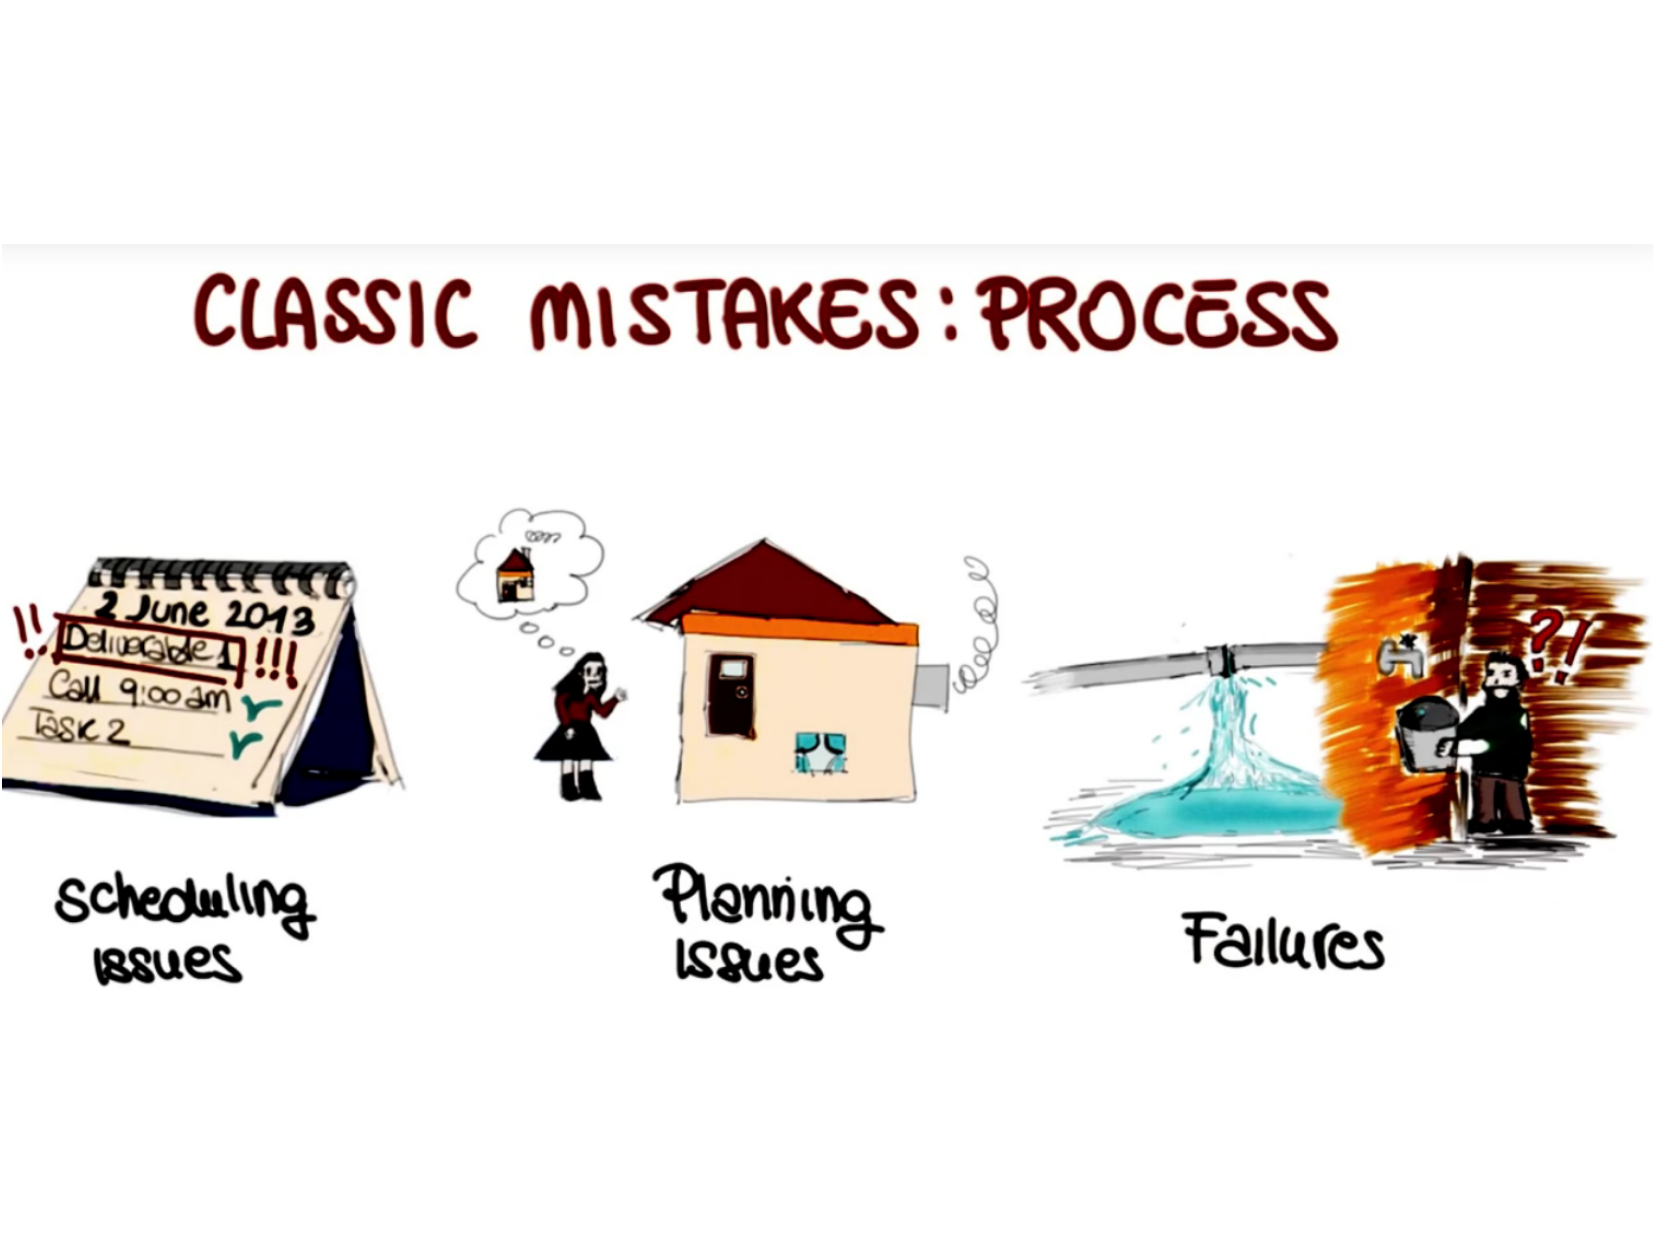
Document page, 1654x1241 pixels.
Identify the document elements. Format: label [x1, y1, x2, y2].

picture [2, 244, 1654, 1002]
